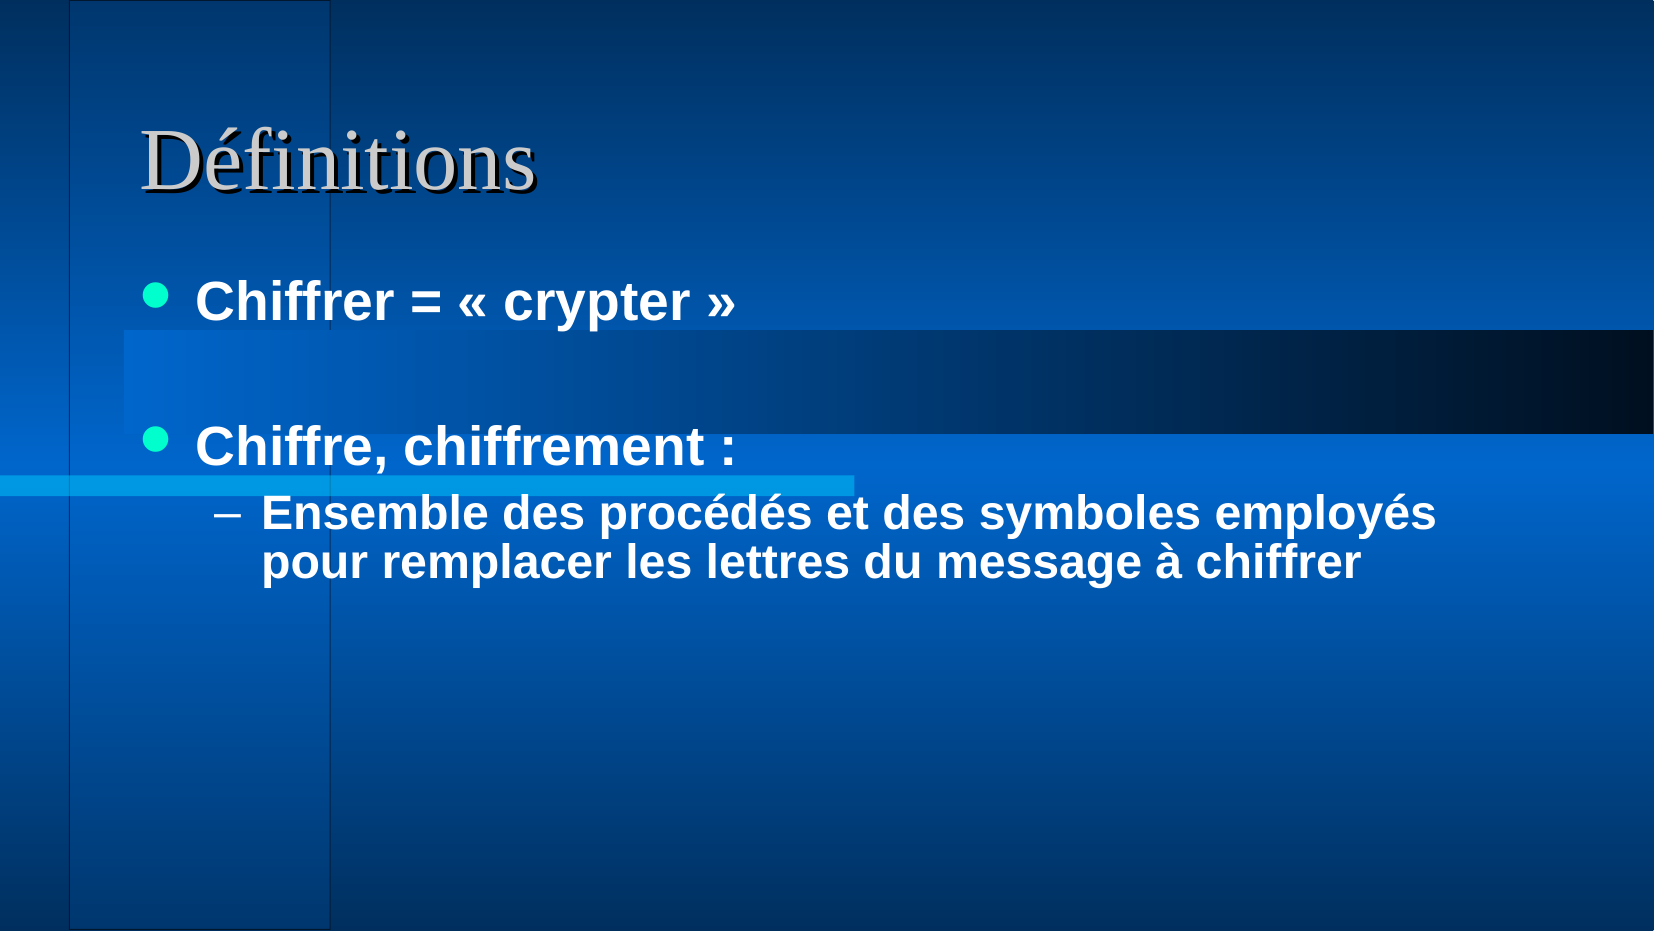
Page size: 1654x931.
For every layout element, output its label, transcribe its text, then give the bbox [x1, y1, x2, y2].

list Chiffrer = « crypter » Chiffre, chiffrement : Ensemble des procédés et des symboles employés pour remplacer les lettres du message à chiffrer [124, 268, 1530, 827]
title Définitions [124, 82, 1530, 238]
